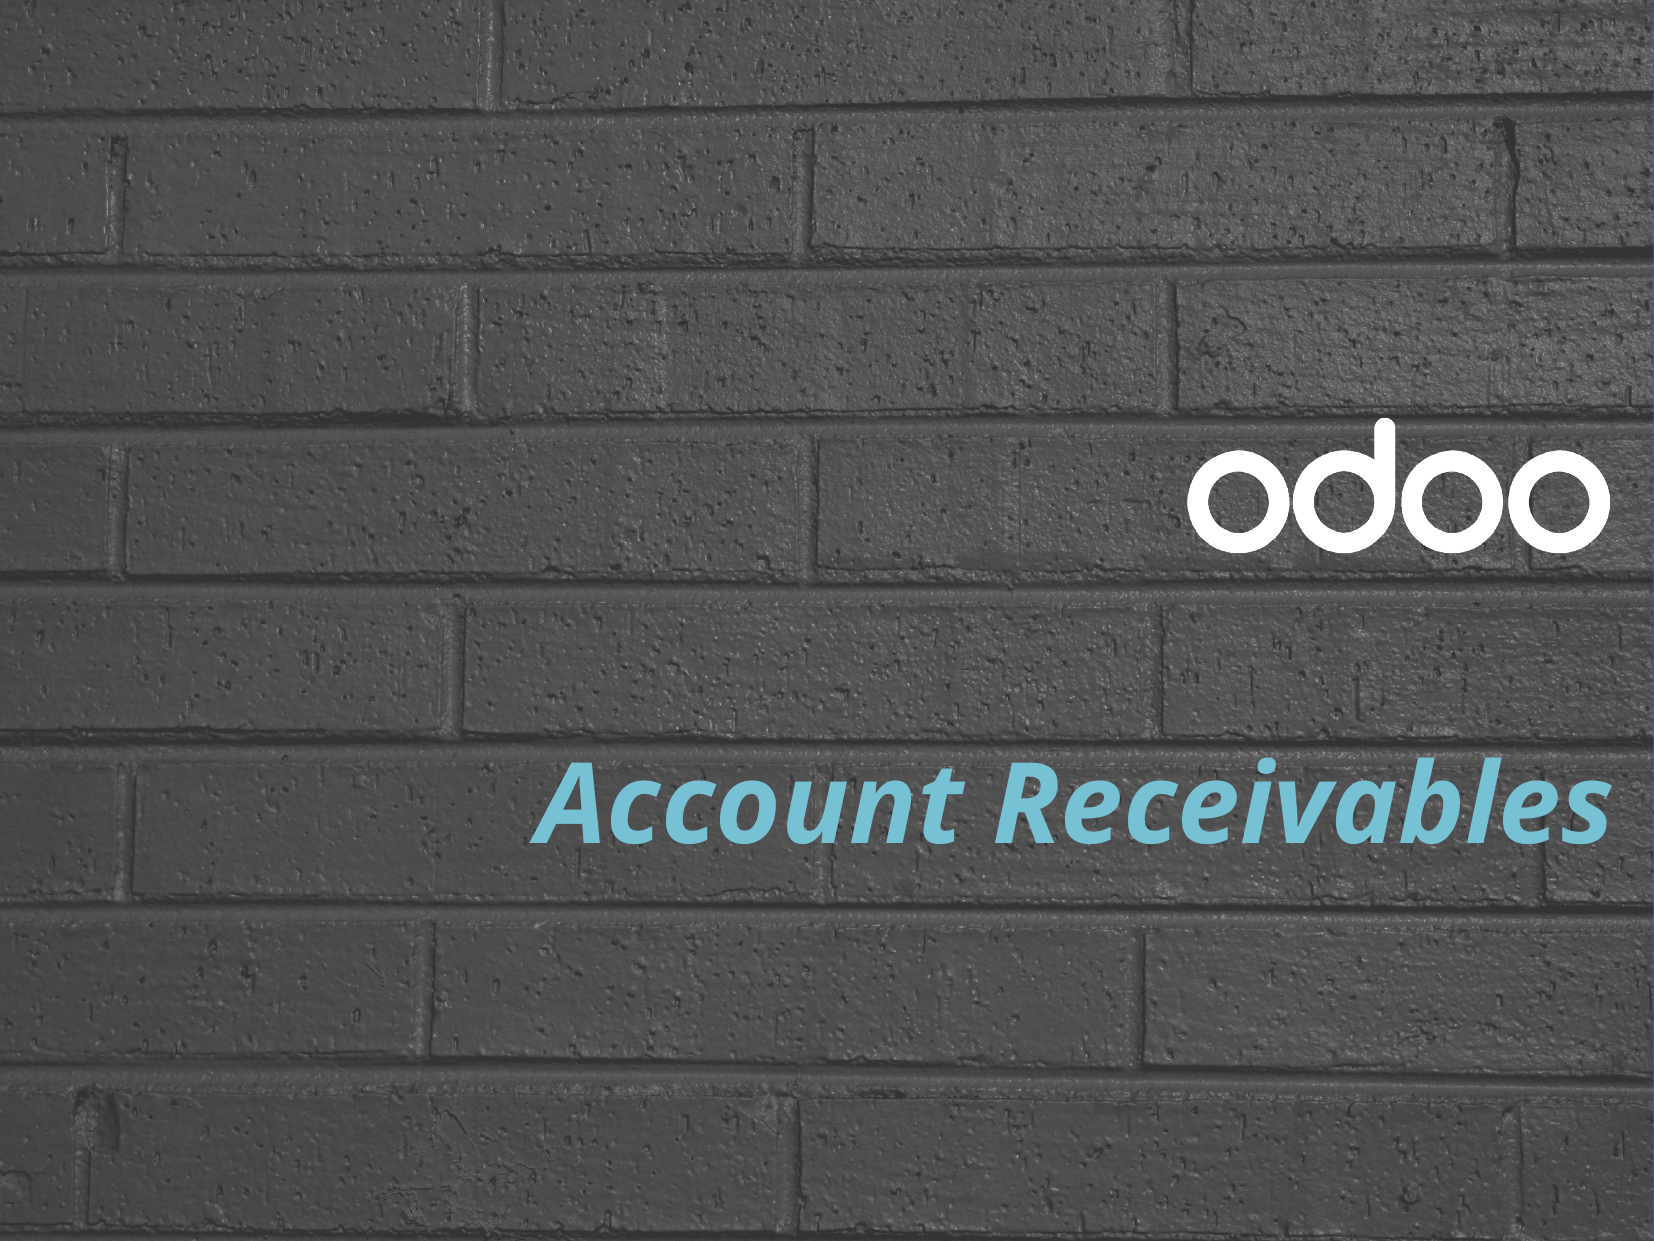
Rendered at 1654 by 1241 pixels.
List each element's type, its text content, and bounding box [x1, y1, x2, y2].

text_box Account Receivables [35, 562, 1630, 845]
picture [0, 0, 1654, 1241]
